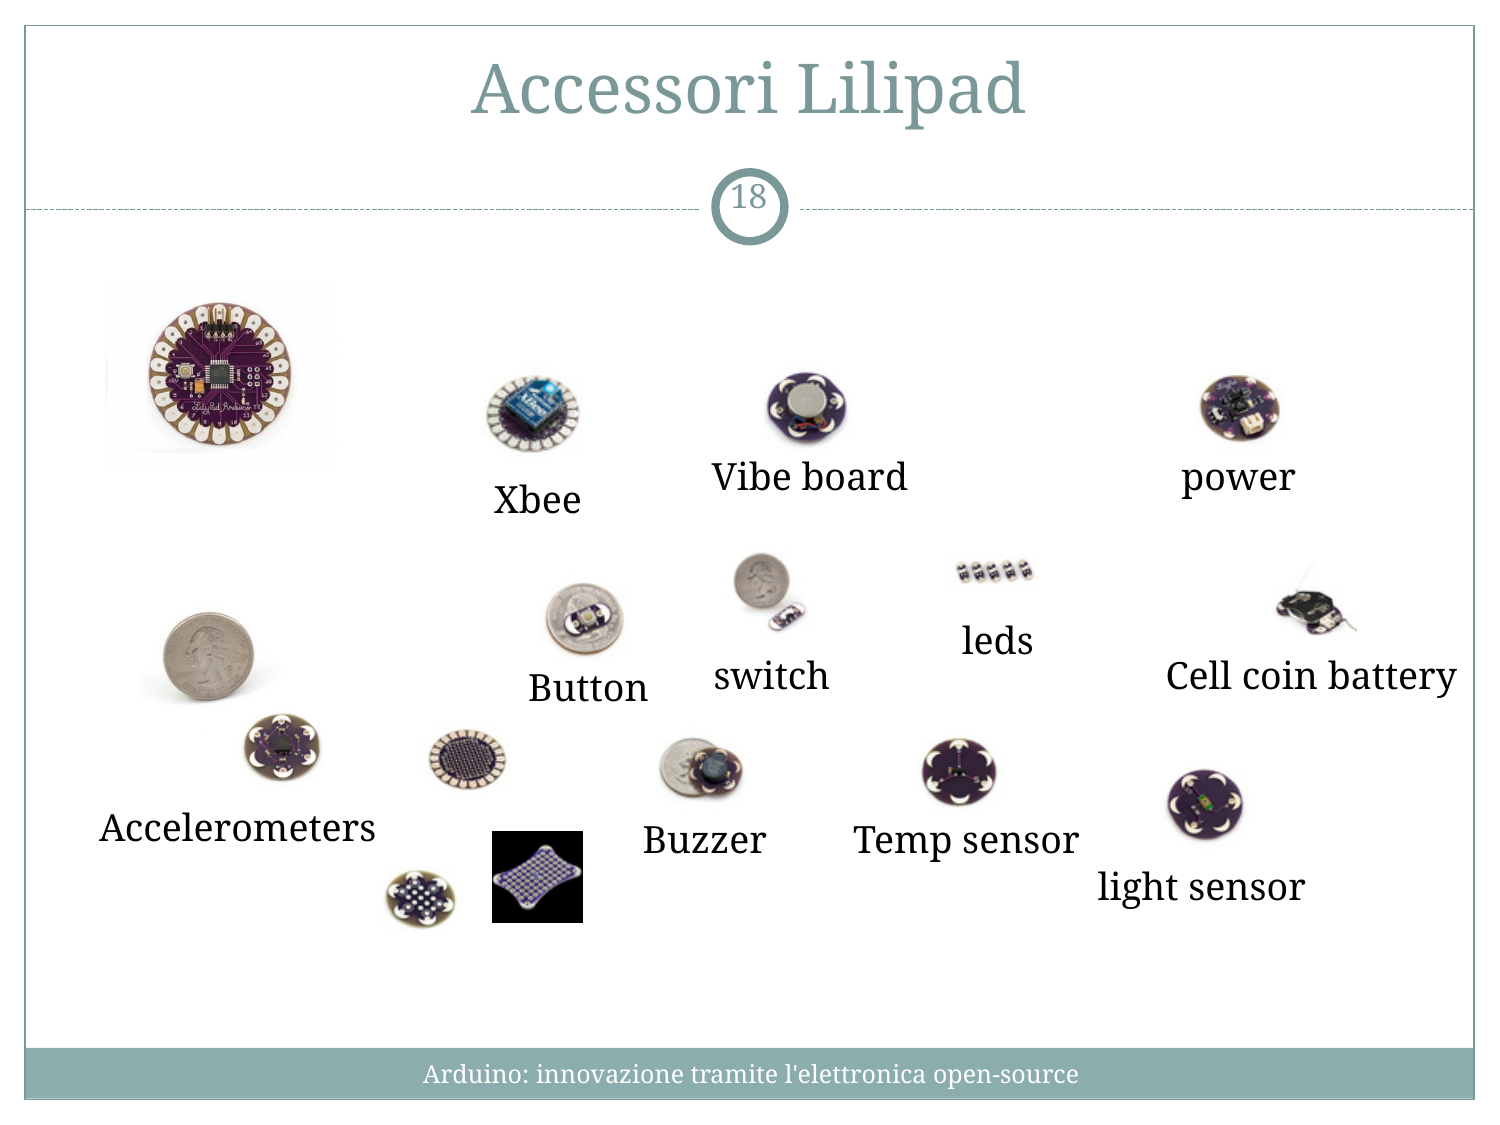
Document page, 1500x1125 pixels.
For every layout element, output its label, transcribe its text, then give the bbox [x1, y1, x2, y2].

picture [375, 855, 466, 947]
text_box Cell coin battery [1150, 644, 1473, 705]
picture [1195, 363, 1286, 445]
text_box power [1166, 445, 1312, 506]
picture [914, 726, 1005, 808]
picture [656, 726, 747, 808]
text_box Temp sensor [838, 808, 1095, 869]
picture [105, 281, 340, 469]
footer Arduino: innovazione tramite l'elettronica open-source [50, 1051, 1454, 1112]
picture [140, 597, 353, 796]
slide_number <numero> [715, 168, 791, 241]
picture [492, 831, 583, 923]
title Accessori Lilipad [49, 37, 1450, 162]
text_box leds [947, 609, 1049, 670]
picture [761, 363, 853, 445]
picture [539, 574, 630, 656]
picture [480, 363, 586, 468]
picture [1160, 761, 1251, 853]
picture [421, 714, 513, 806]
text_box Vibe board [696, 445, 923, 506]
text_box Accelerometers [84, 796, 392, 857]
picture [726, 550, 818, 642]
picture [949, 527, 1040, 609]
text_box light sensor [1083, 855, 1322, 916]
text_box Button [513, 656, 664, 717]
text_box switch [698, 644, 846, 705]
text_box Xbee [479, 468, 597, 529]
text_box Buzzer [627, 808, 783, 869]
picture [1265, 562, 1357, 644]
